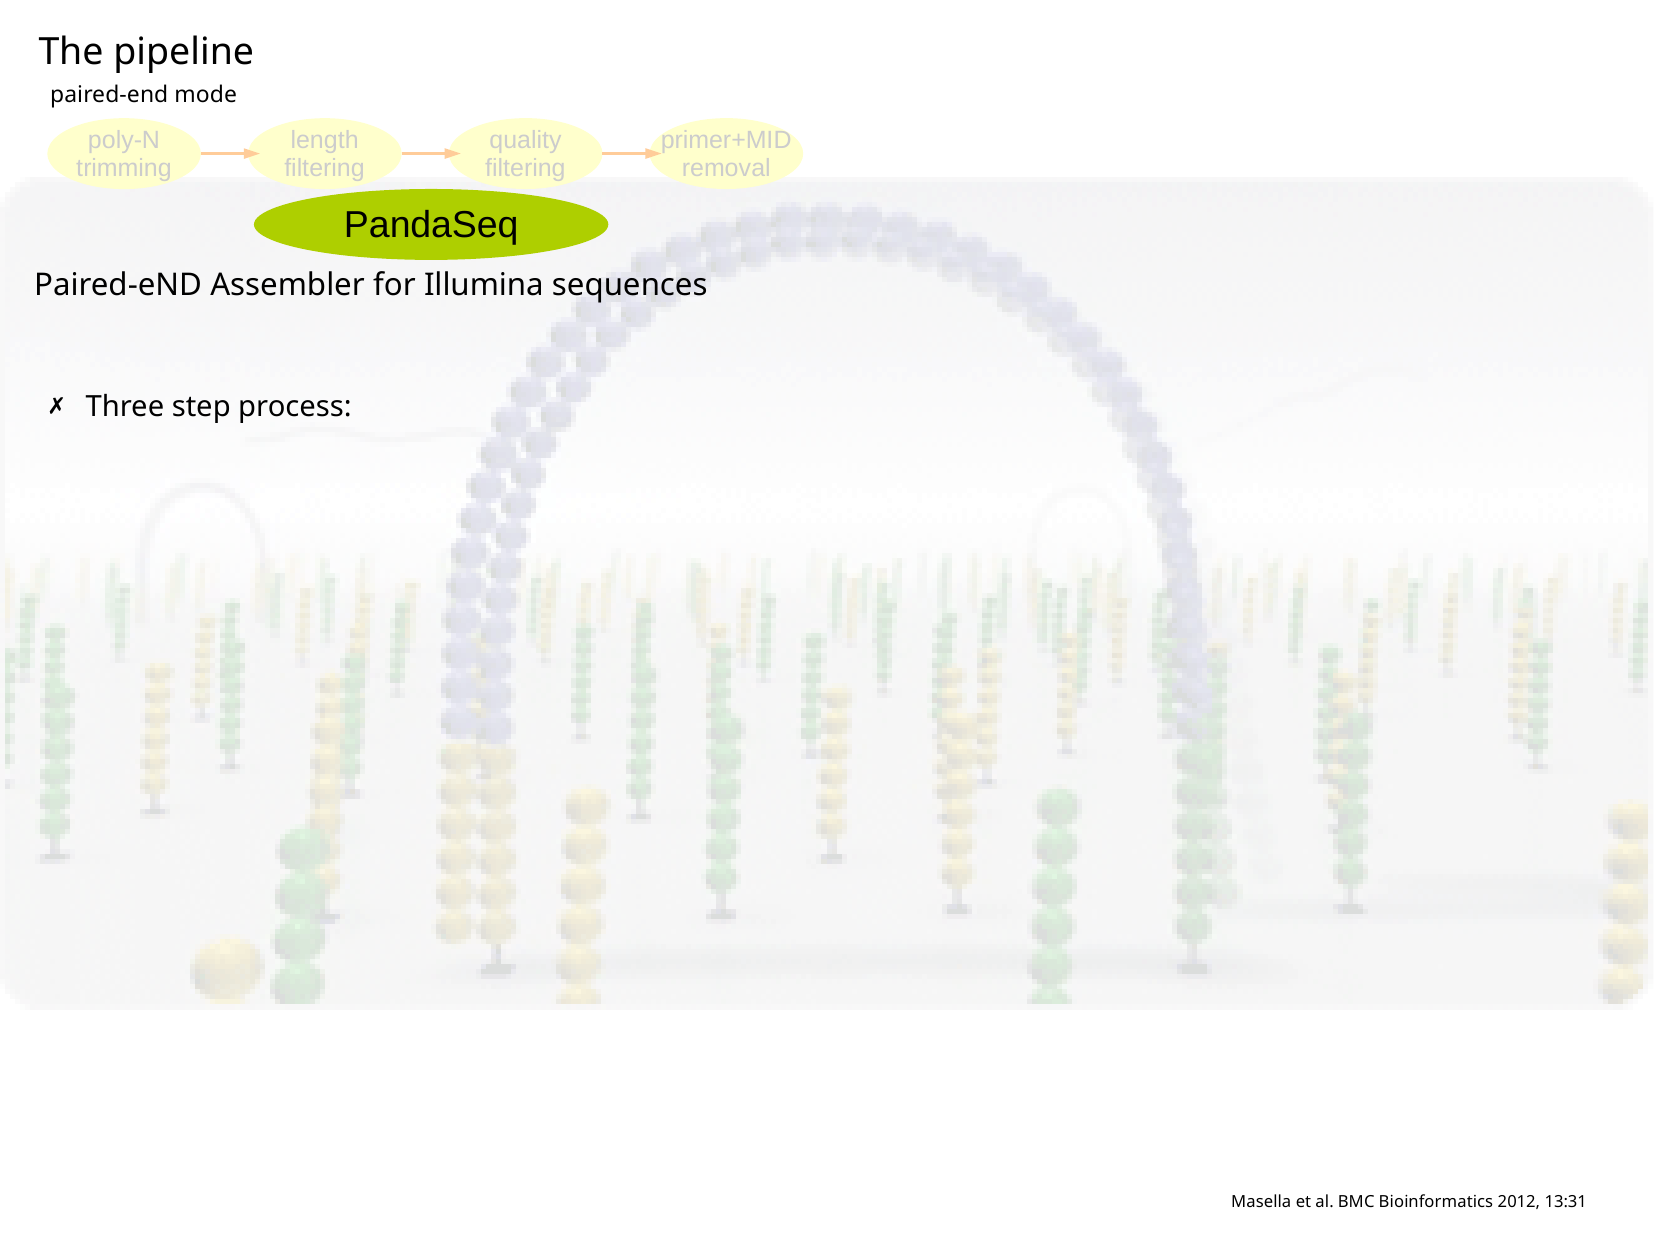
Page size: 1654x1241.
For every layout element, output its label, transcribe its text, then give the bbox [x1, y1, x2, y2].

text_box length filtering [248, 118, 402, 190]
text_box paired-end mode [35, 70, 289, 123]
text_box [0, 0, 1654, 1241]
text_box primer+MID removal [650, 118, 804, 190]
text_box The pipeline [23, 16, 304, 92]
text_box Paired-eND Assembler for Illumina sequences [19, 254, 851, 320]
text_box PandaSeq [253, 188, 609, 254]
text_box quality filtering [449, 118, 603, 190]
text_box poly-N trimming [47, 123, 201, 190]
text_box Masella et al. BMC Bioinformatics 2012, 13:31 [1216, 1182, 1634, 1217]
text_box Three step process: [35, 378, 427, 602]
